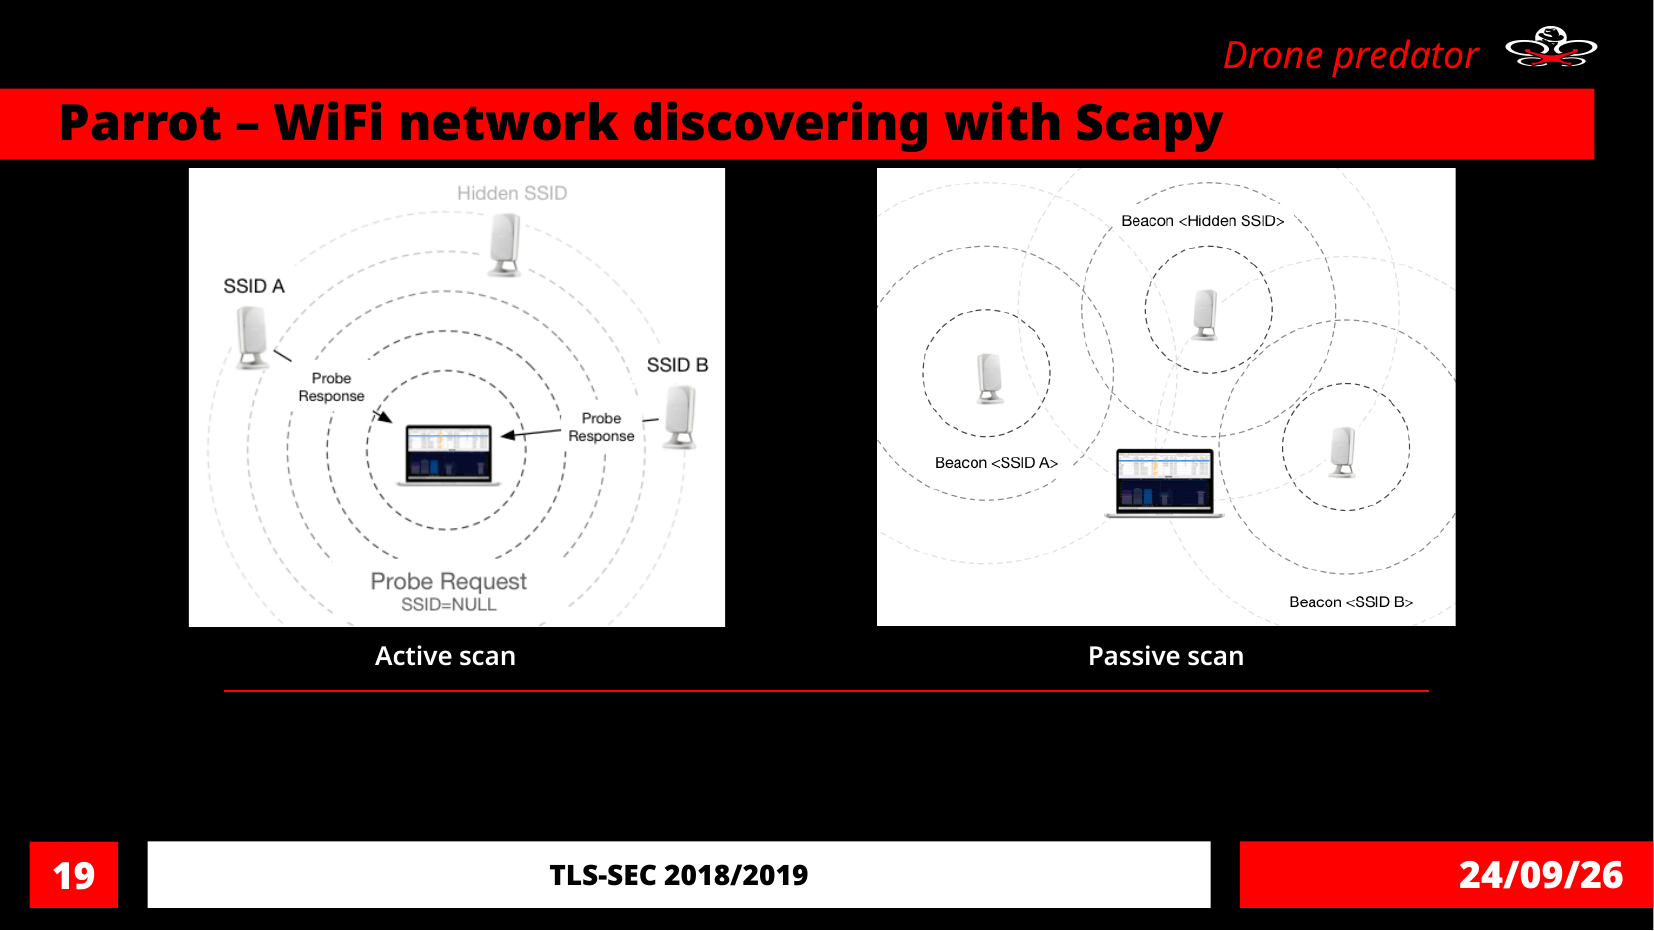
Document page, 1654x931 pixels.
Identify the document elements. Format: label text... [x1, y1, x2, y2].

picture [188, 168, 726, 627]
list Active scan [253, 637, 638, 674]
title Parrot – WiFi network discovering with Scapy [59, 44, 1595, 156]
list Passive scan [974, 637, 1359, 674]
picture [877, 168, 1456, 626]
picture [1488, 15, 1617, 80]
